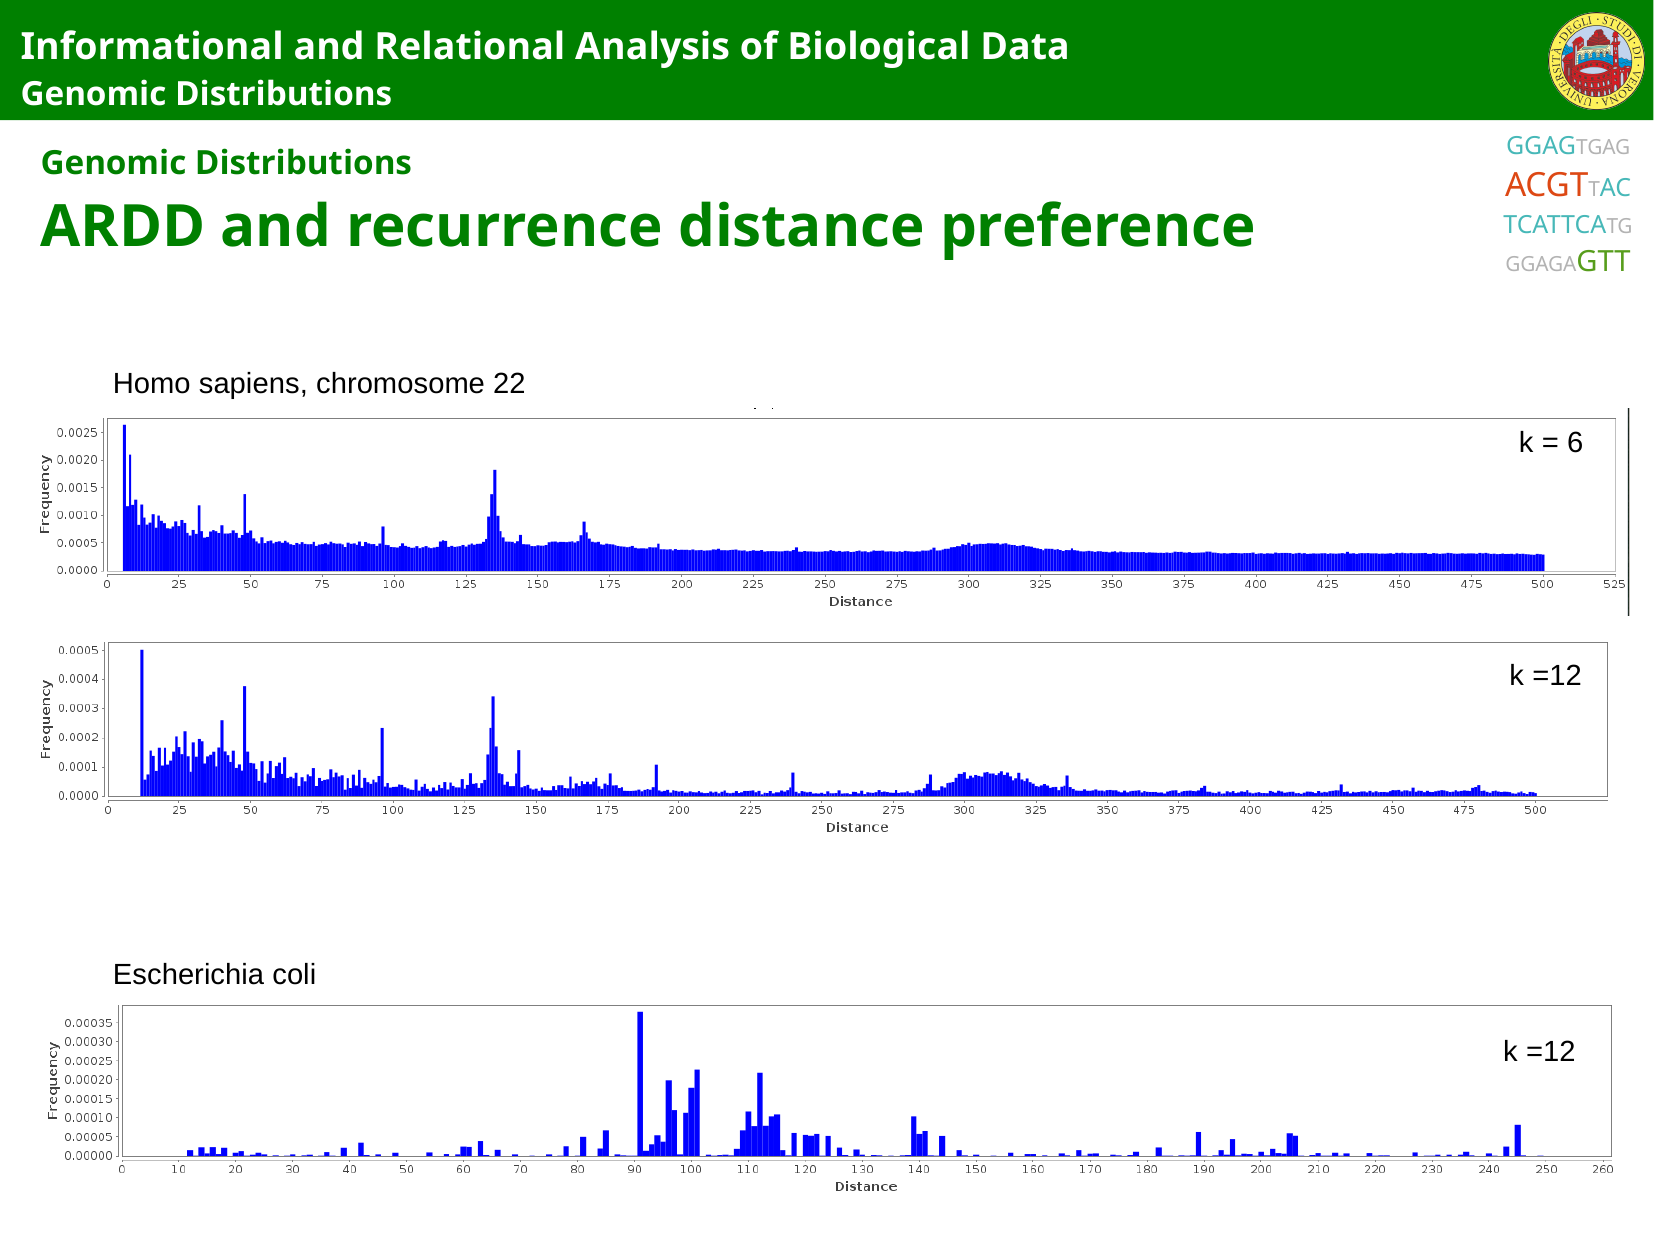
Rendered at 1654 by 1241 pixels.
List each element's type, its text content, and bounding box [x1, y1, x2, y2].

text_box k = 6 [1504, 418, 1601, 467]
text_box Escherichia coli [98, 950, 586, 998]
picture [29, 408, 1630, 616]
text_box Genomic Distributions ARDD and recurrence distance preference [25, 131, 1621, 391]
text_box k =12 [1494, 651, 1601, 700]
picture [1548, 12, 1645, 110]
text_box Homo sapiens, chromosome 22 [98, 359, 586, 408]
text_box k =12 [1488, 1027, 1594, 1075]
text_box [0, 0, 1654, 121]
text_box Informational and Relational Analysis of Biological Data Genomic Distributions [5, 11, 1417, 116]
picture [41, 998, 1617, 1198]
picture [34, 636, 1613, 842]
text_box GGAGTGAGACGTTACTCATTCATGGGAGAGTT [1485, 121, 1651, 263]
